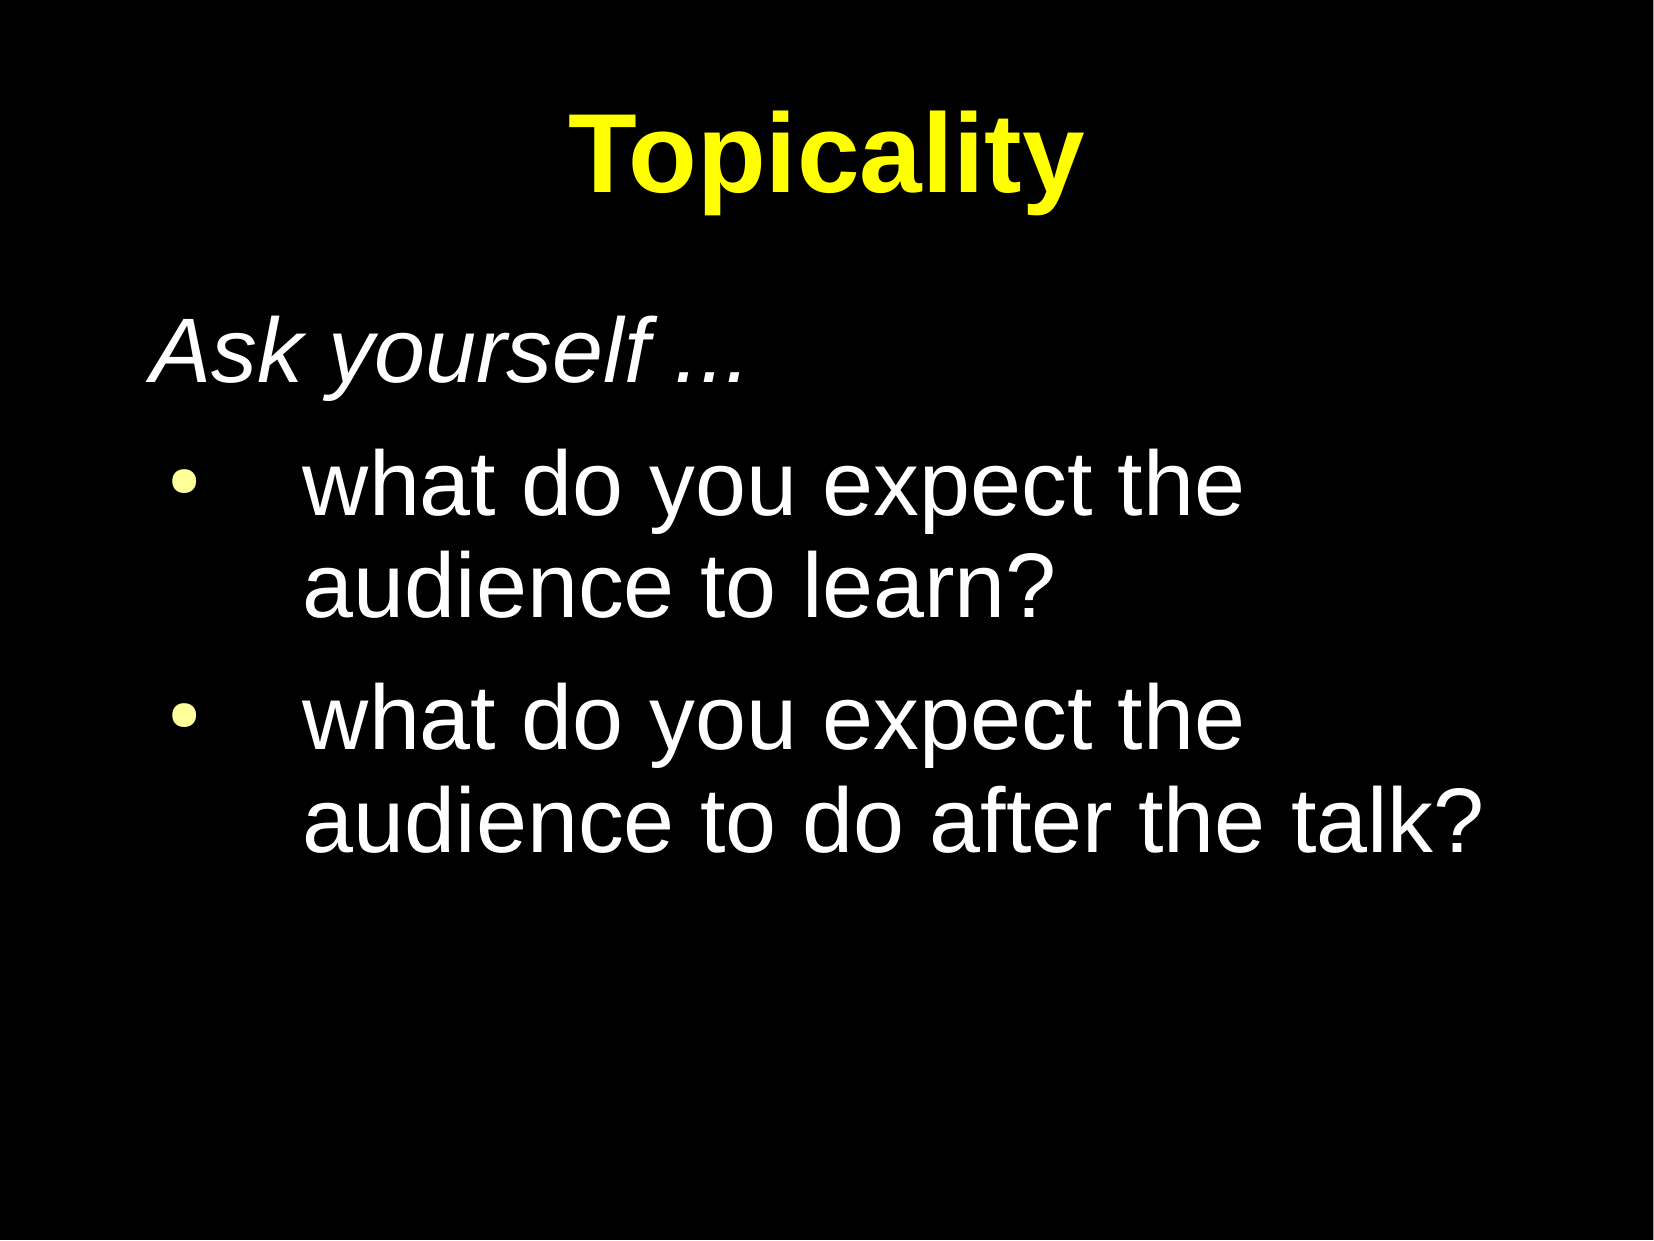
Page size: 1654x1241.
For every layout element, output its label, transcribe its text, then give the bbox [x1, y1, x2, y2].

list Ask yourself ... what do you expect the audience to learn? what do you expect the audience to do after the talk? [150, 300, 1571, 1109]
title Topicality [82, 49, 1571, 257]
